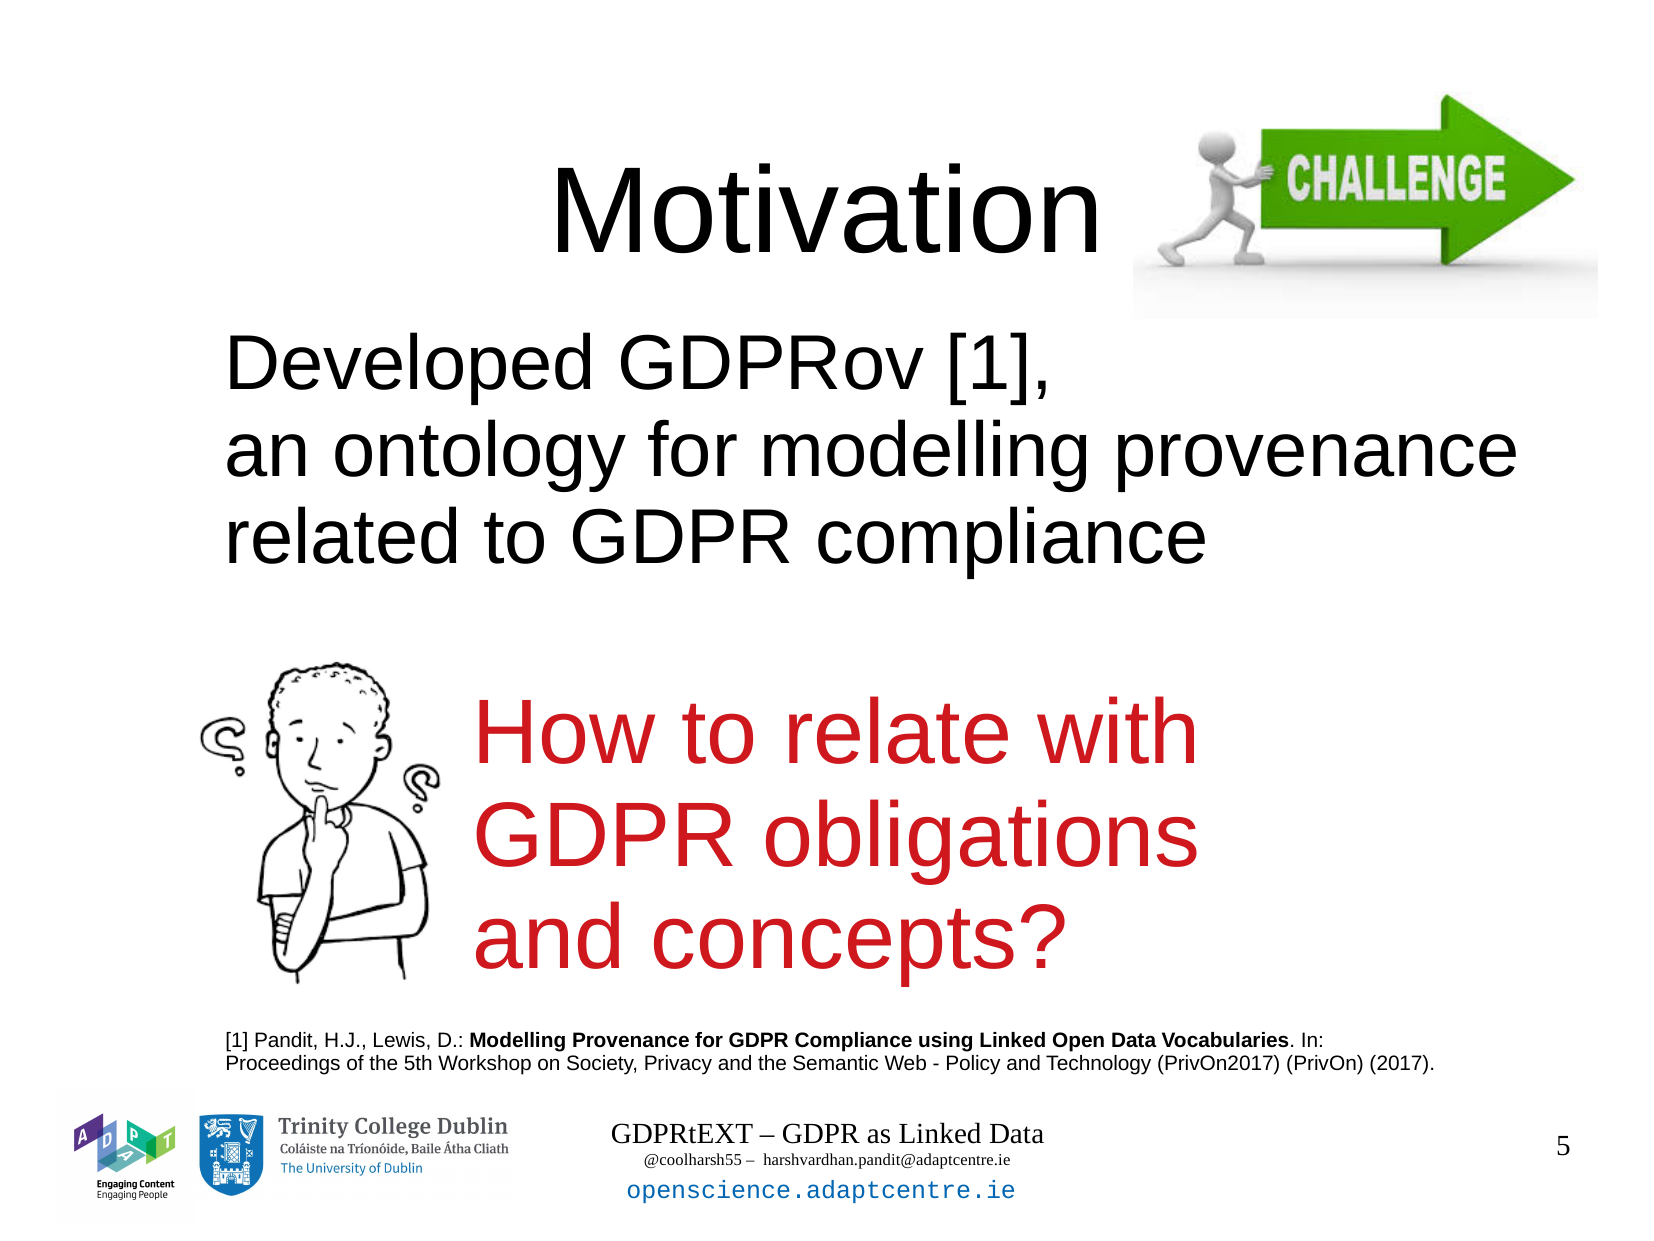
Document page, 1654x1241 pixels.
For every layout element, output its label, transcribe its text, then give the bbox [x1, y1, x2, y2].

title Motivation [82, 112, 1133, 308]
text_box How to relate with GDPR obligations and concepts? [457, 673, 1347, 947]
picture [1133, 54, 1598, 319]
picture [190, 643, 449, 1010]
picture [196, 1111, 512, 1199]
picture [54, 1086, 195, 1227]
list Developed GDPRov [1], an ontology for modelling provenance related to GDPR compliance [82, 318, 1571, 1010]
text_box [1] Pandit, H.J., Lewis, D.: Modelling Provenance for GDPR Compliance using Linked Open Data Vocabularies. In: Proceedings of the 5th Workshop on Society, Privacy and the Semantic Web - Policy and Technology (PrivOn2017) (PrivOn) (2017). [210, 1021, 1453, 1075]
